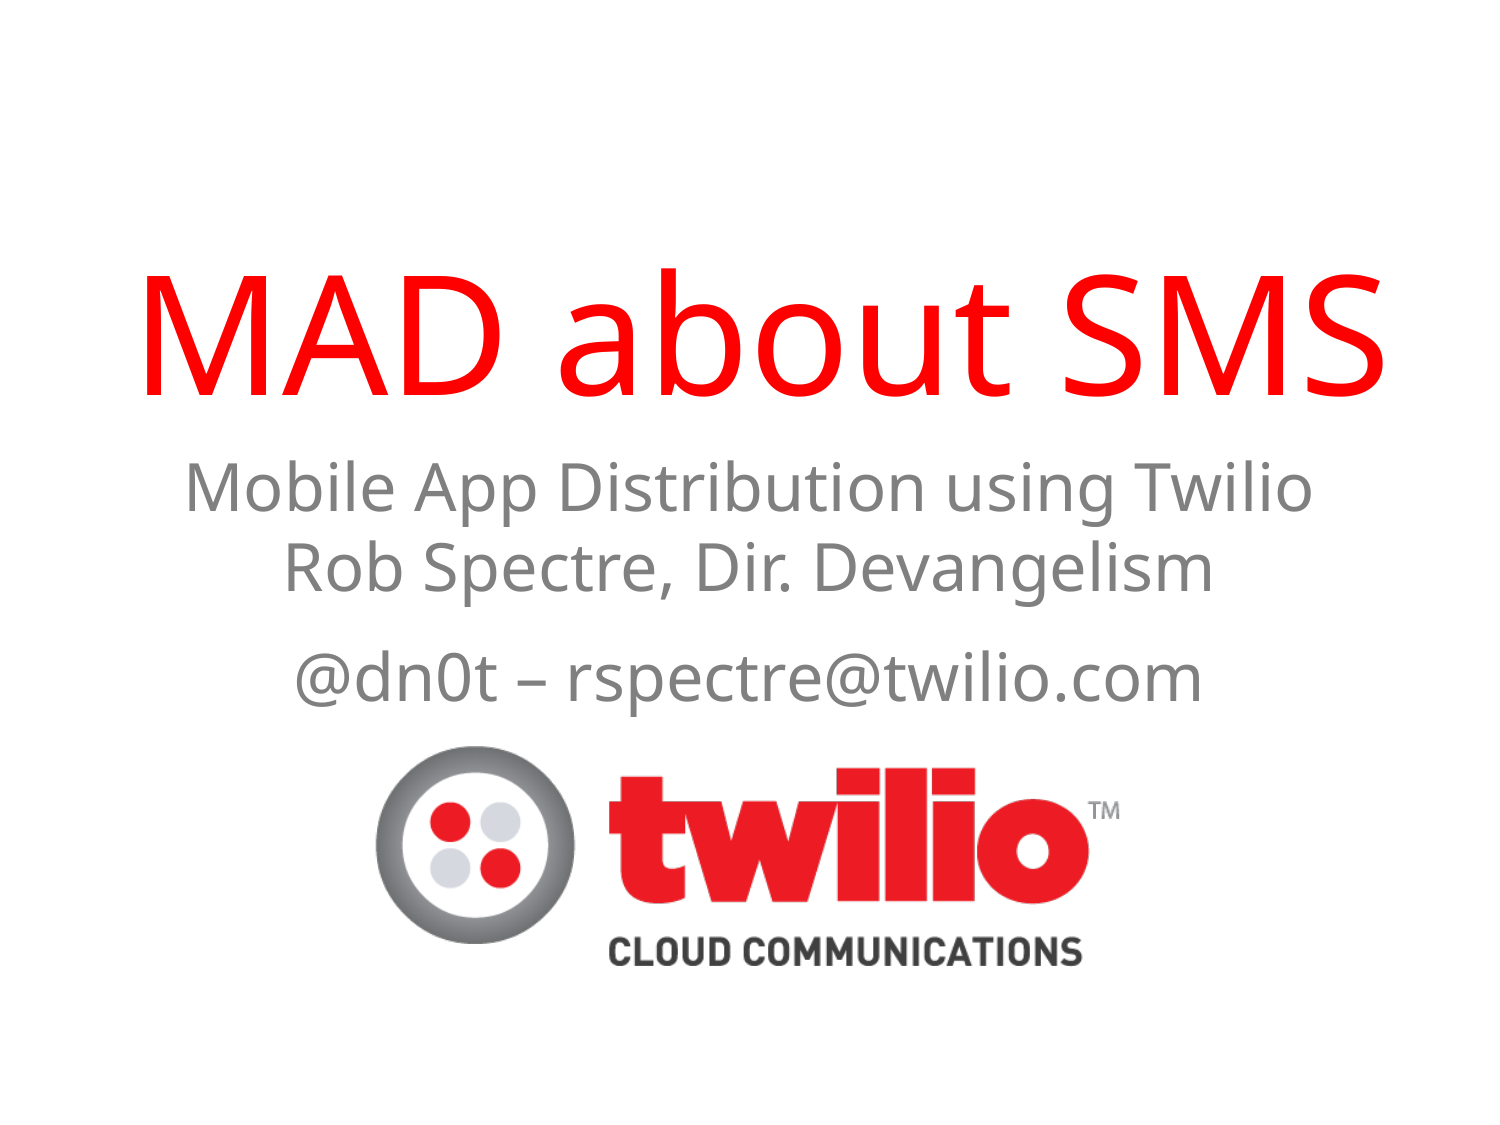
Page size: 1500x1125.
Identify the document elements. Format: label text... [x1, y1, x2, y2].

picture [354, 736, 1146, 993]
list Mobile App Distribution using Twilio Rob Spectre, Dir. Devangelism @dn0t – rspectre@twilio.com [112, 424, 1388, 736]
title MAD about SMS [22, 176, 1500, 481]
